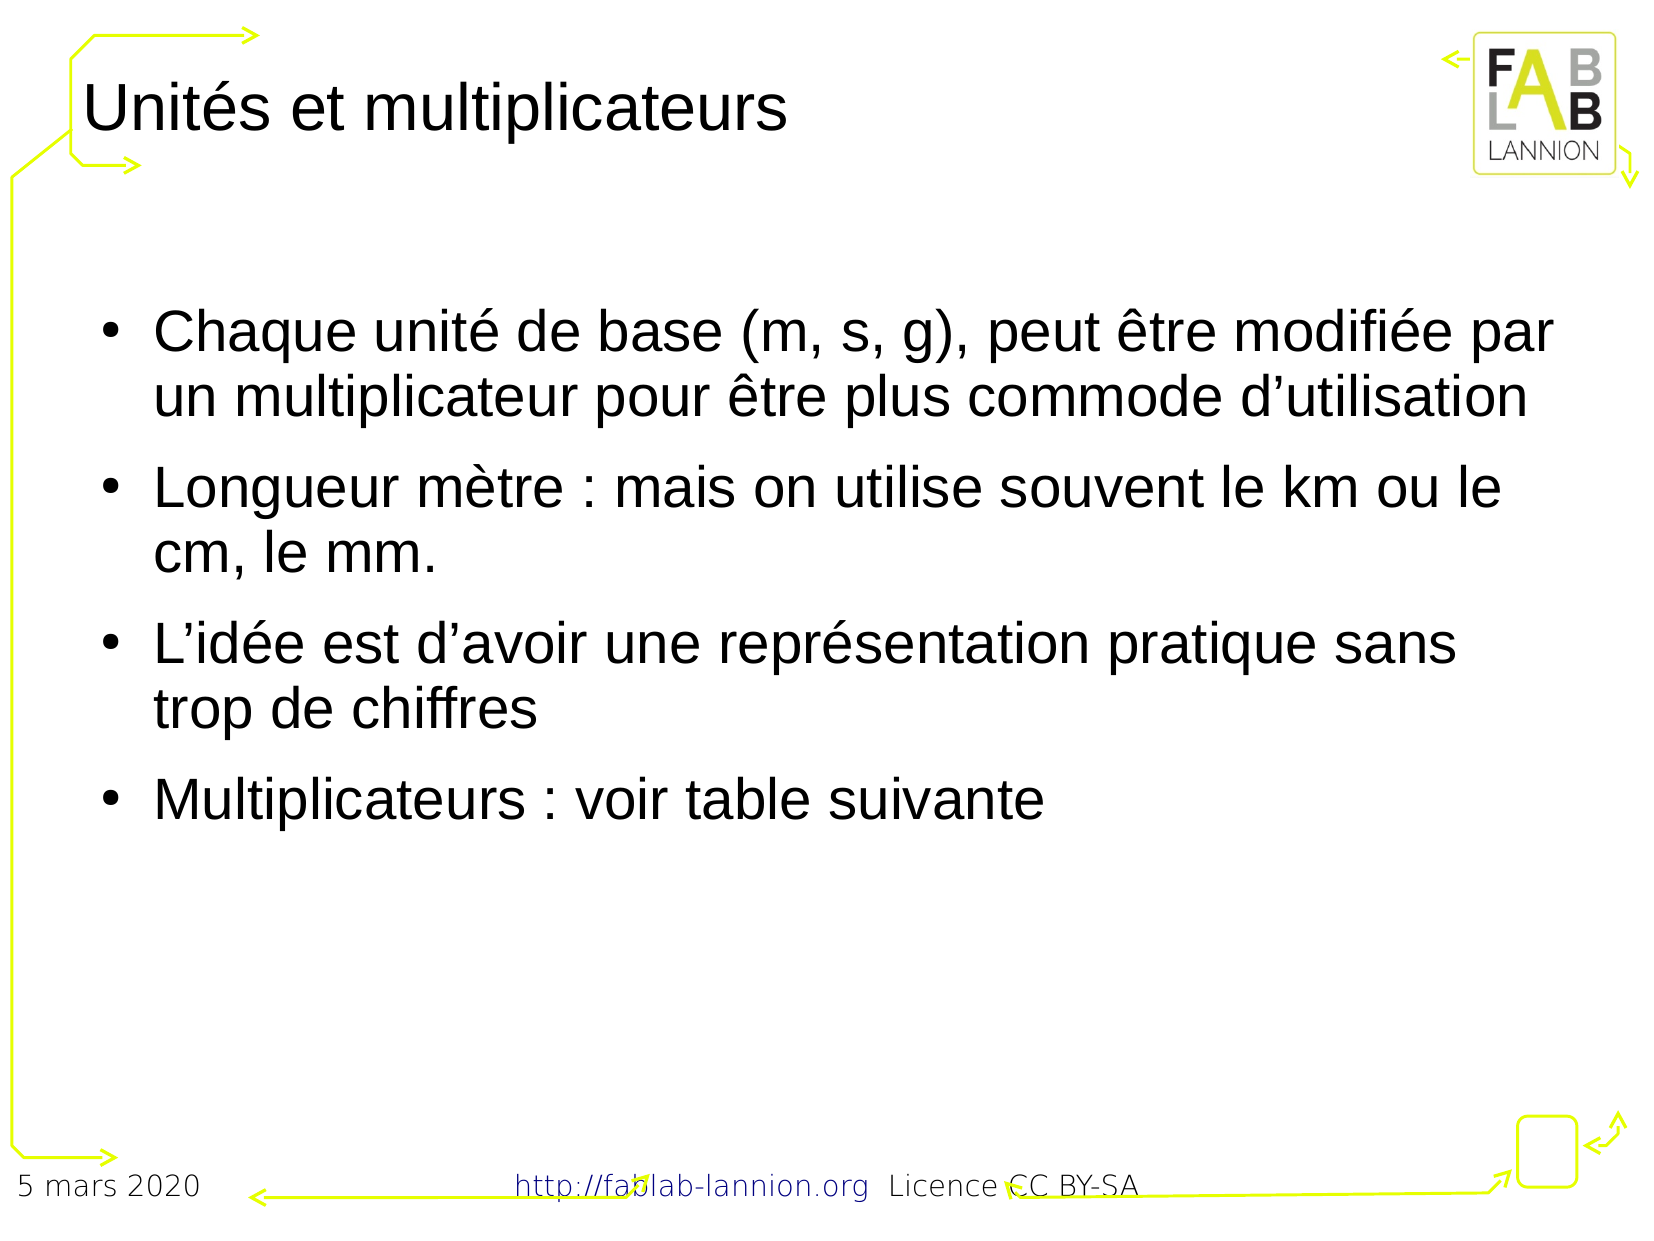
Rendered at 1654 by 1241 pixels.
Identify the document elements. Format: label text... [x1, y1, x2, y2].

title Unités et multiplicateurs [82, 49, 1441, 166]
list Chaque unité de base (m, s, g), peut être modifiée par un multiplicateur pour être plus commode d’utilisation Longueur mètre : mais on utilise souvent le km ou le cm, le mm. L’idée est d’avoir une représentation pratique sans trop de chiffres Multiplicateurs : voir table suivante [82, 299, 1571, 999]
picture [1470, 29, 1619, 178]
